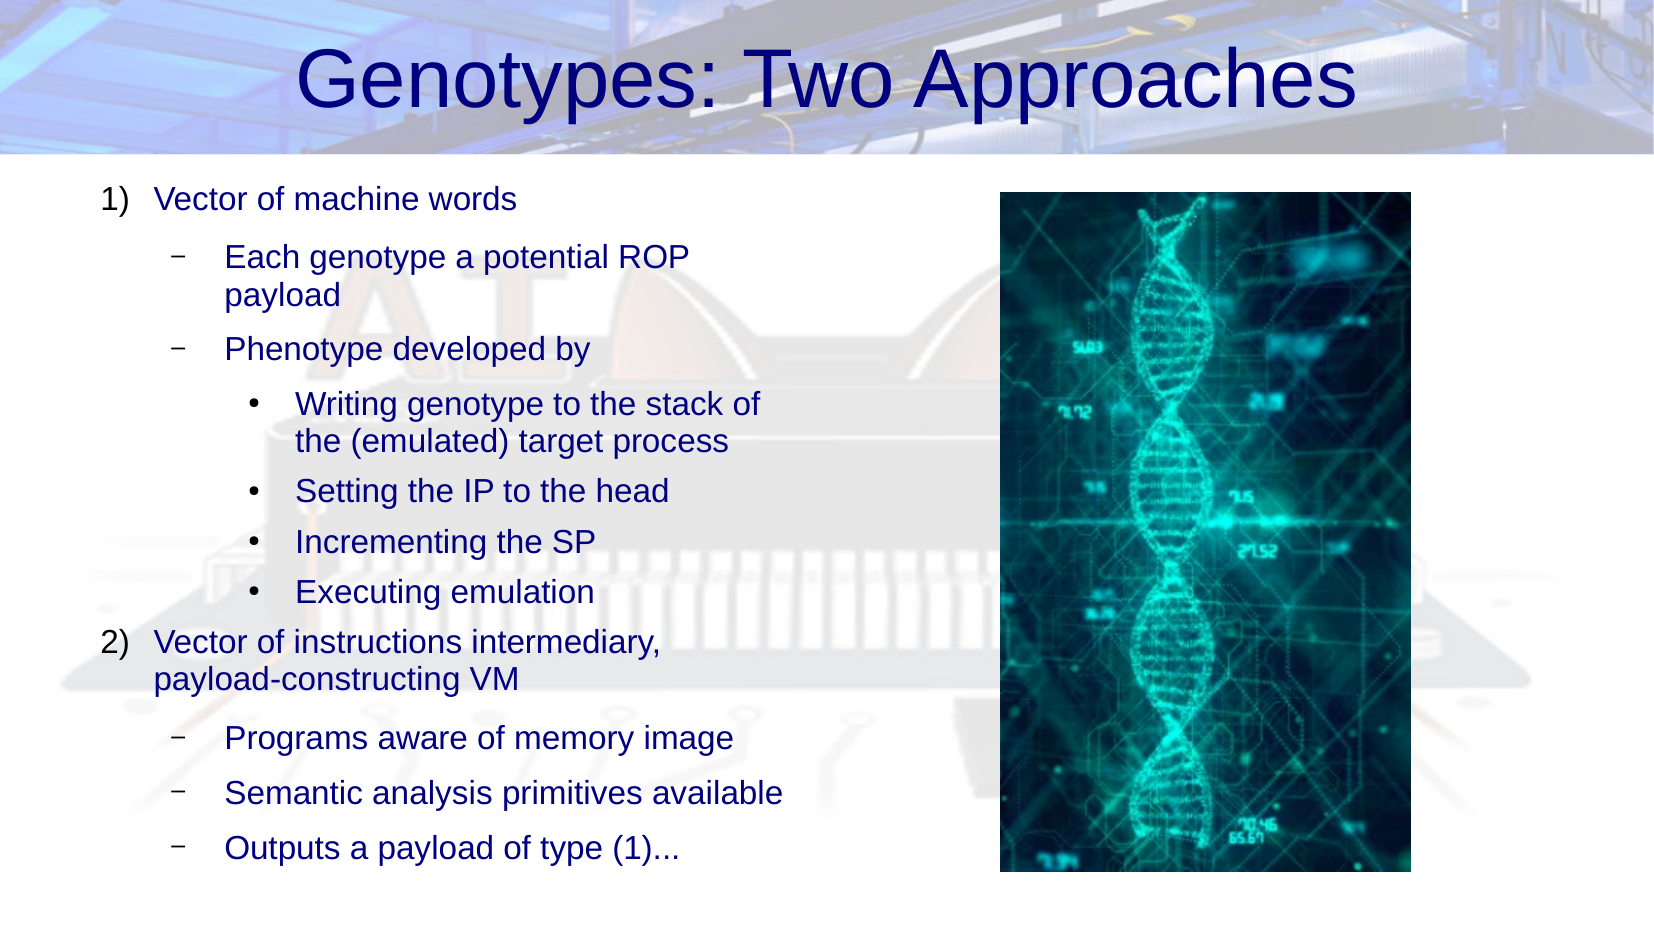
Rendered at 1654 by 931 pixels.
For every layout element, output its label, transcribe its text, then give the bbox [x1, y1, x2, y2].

picture [0, 0, 1654, 931]
list Vector of machine words Each genotype a potential ROP payload Phenotype developed by Writing genotype to the stack of the (emulated) target process Setting the IP to the head Incrementing the SP Executing emulation Vector of instructions intermediary, payload-constructing VM Programs aware of memory image Semantic analysis primitives available Outputs a payload of type (1)... [82, 180, 793, 811]
title Genotypes: Two Approaches [82, 37, 1571, 121]
